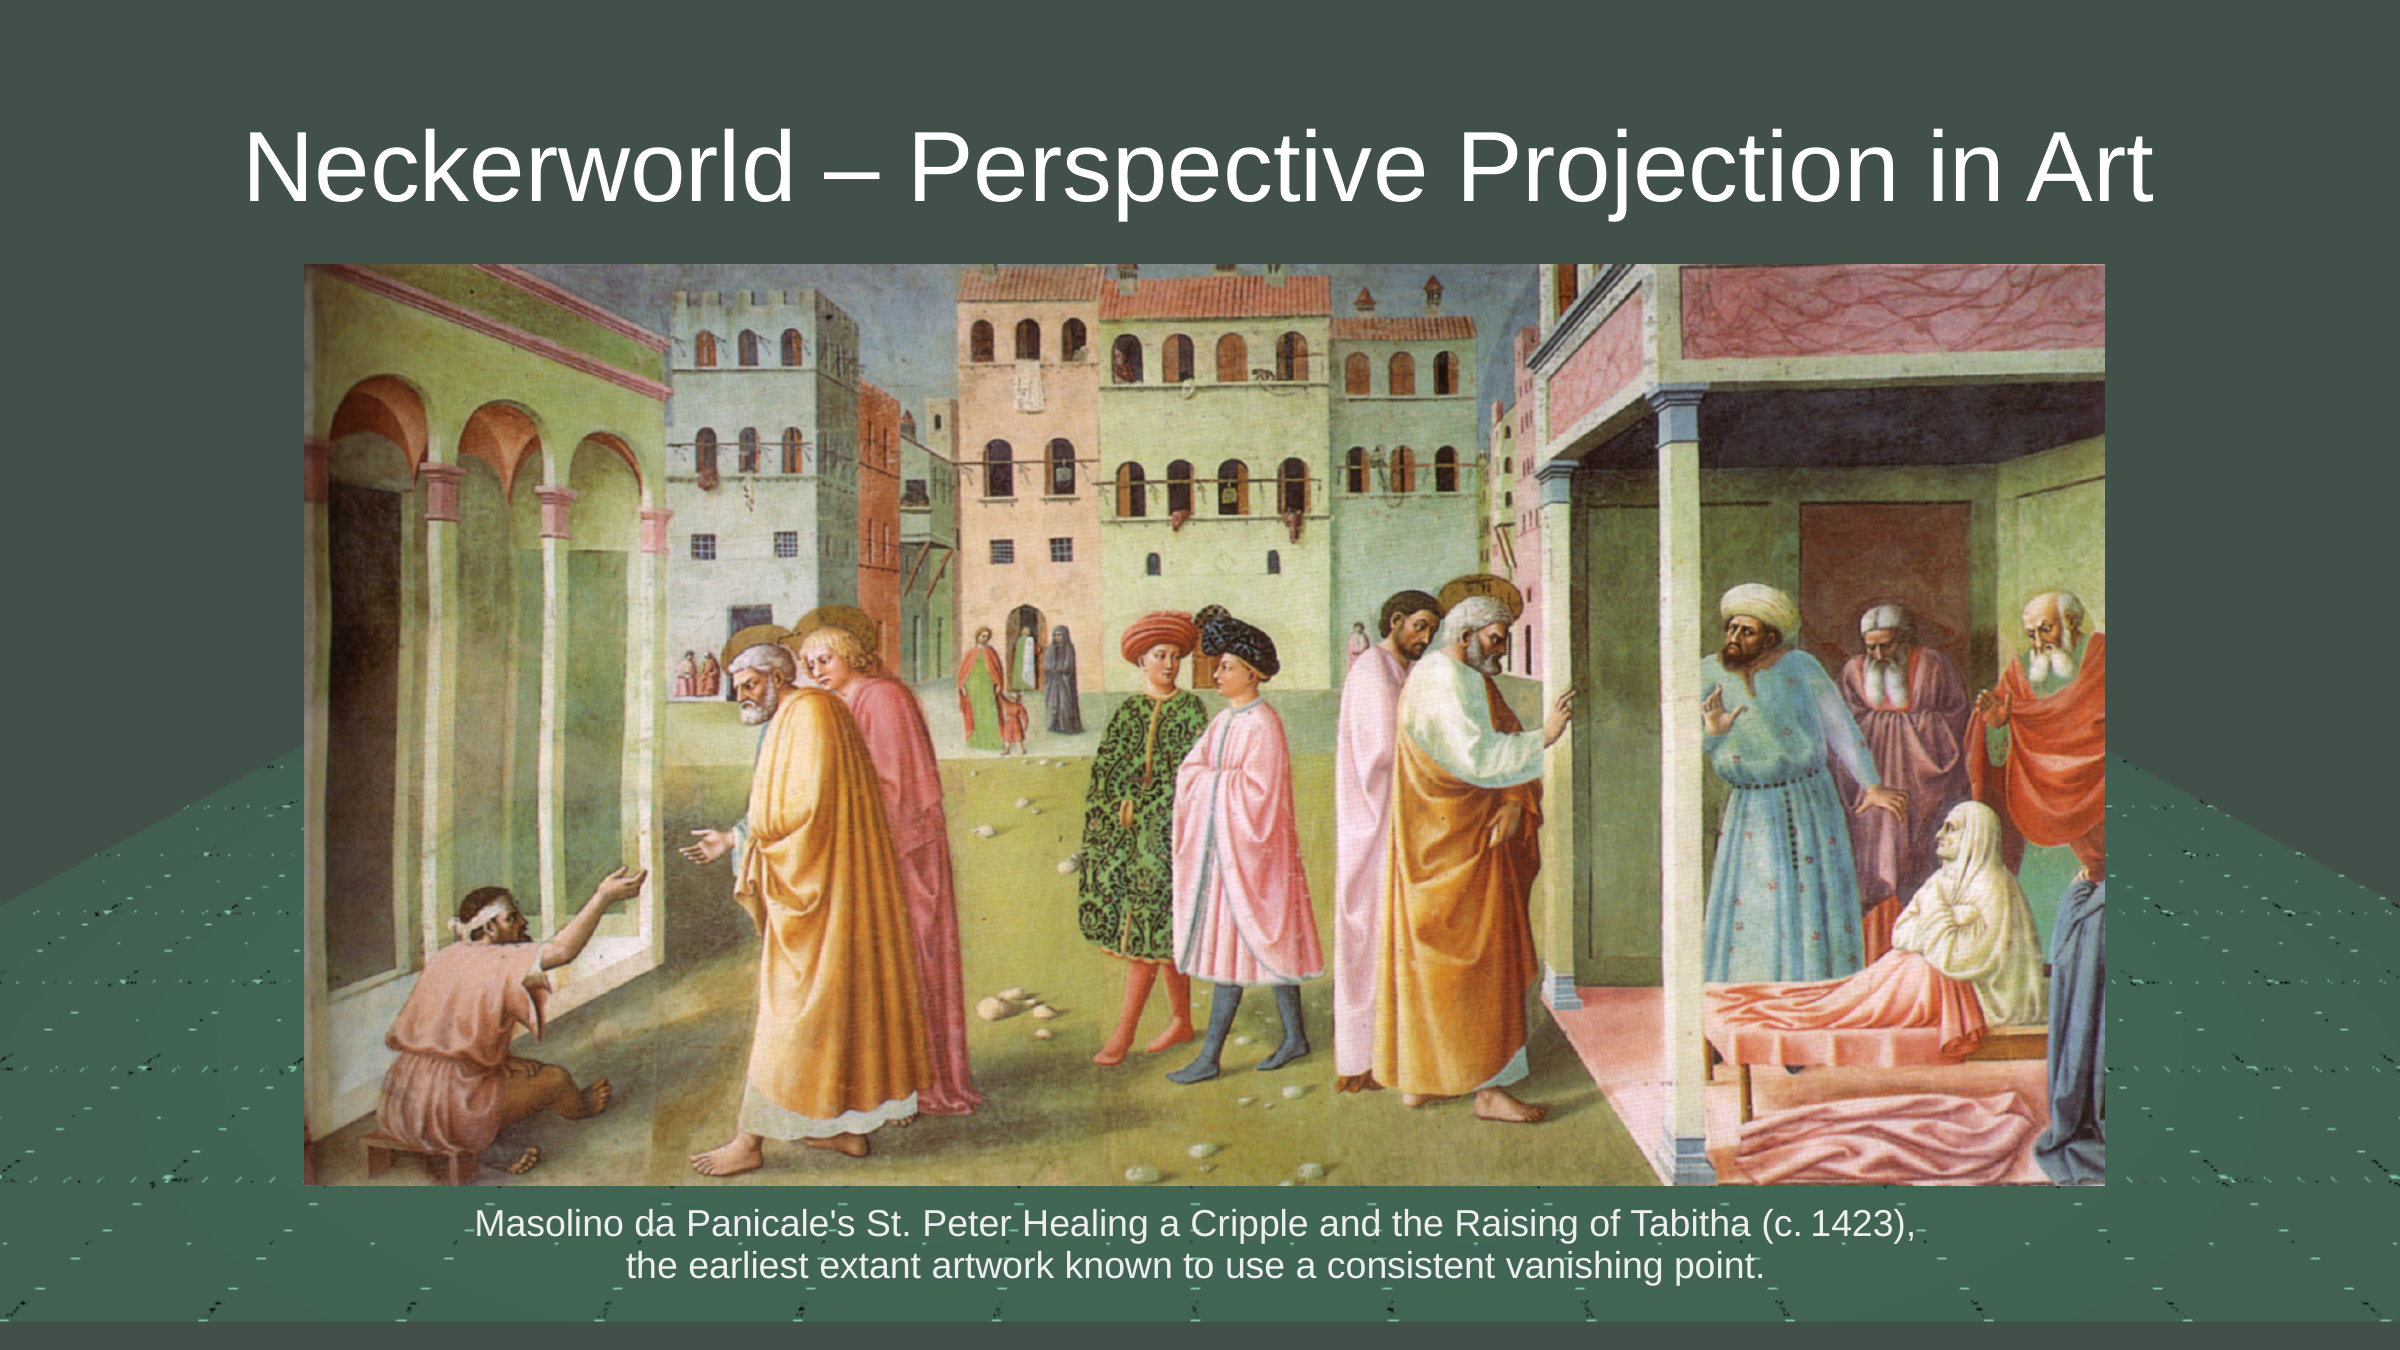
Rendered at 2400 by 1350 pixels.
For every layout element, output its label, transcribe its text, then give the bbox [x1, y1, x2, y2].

title Neckerworld – Perspective Projection in Art [120, 53, 2280, 280]
text_box Masolino da Panicale's St. Peter Healing a Cripple and the Raising of Tabitha (c. 1423), the earliest extant artwork known to use a consistent vanishing point. [459, 1194, 1941, 1294]
picture [0, 0, 2400, 1350]
